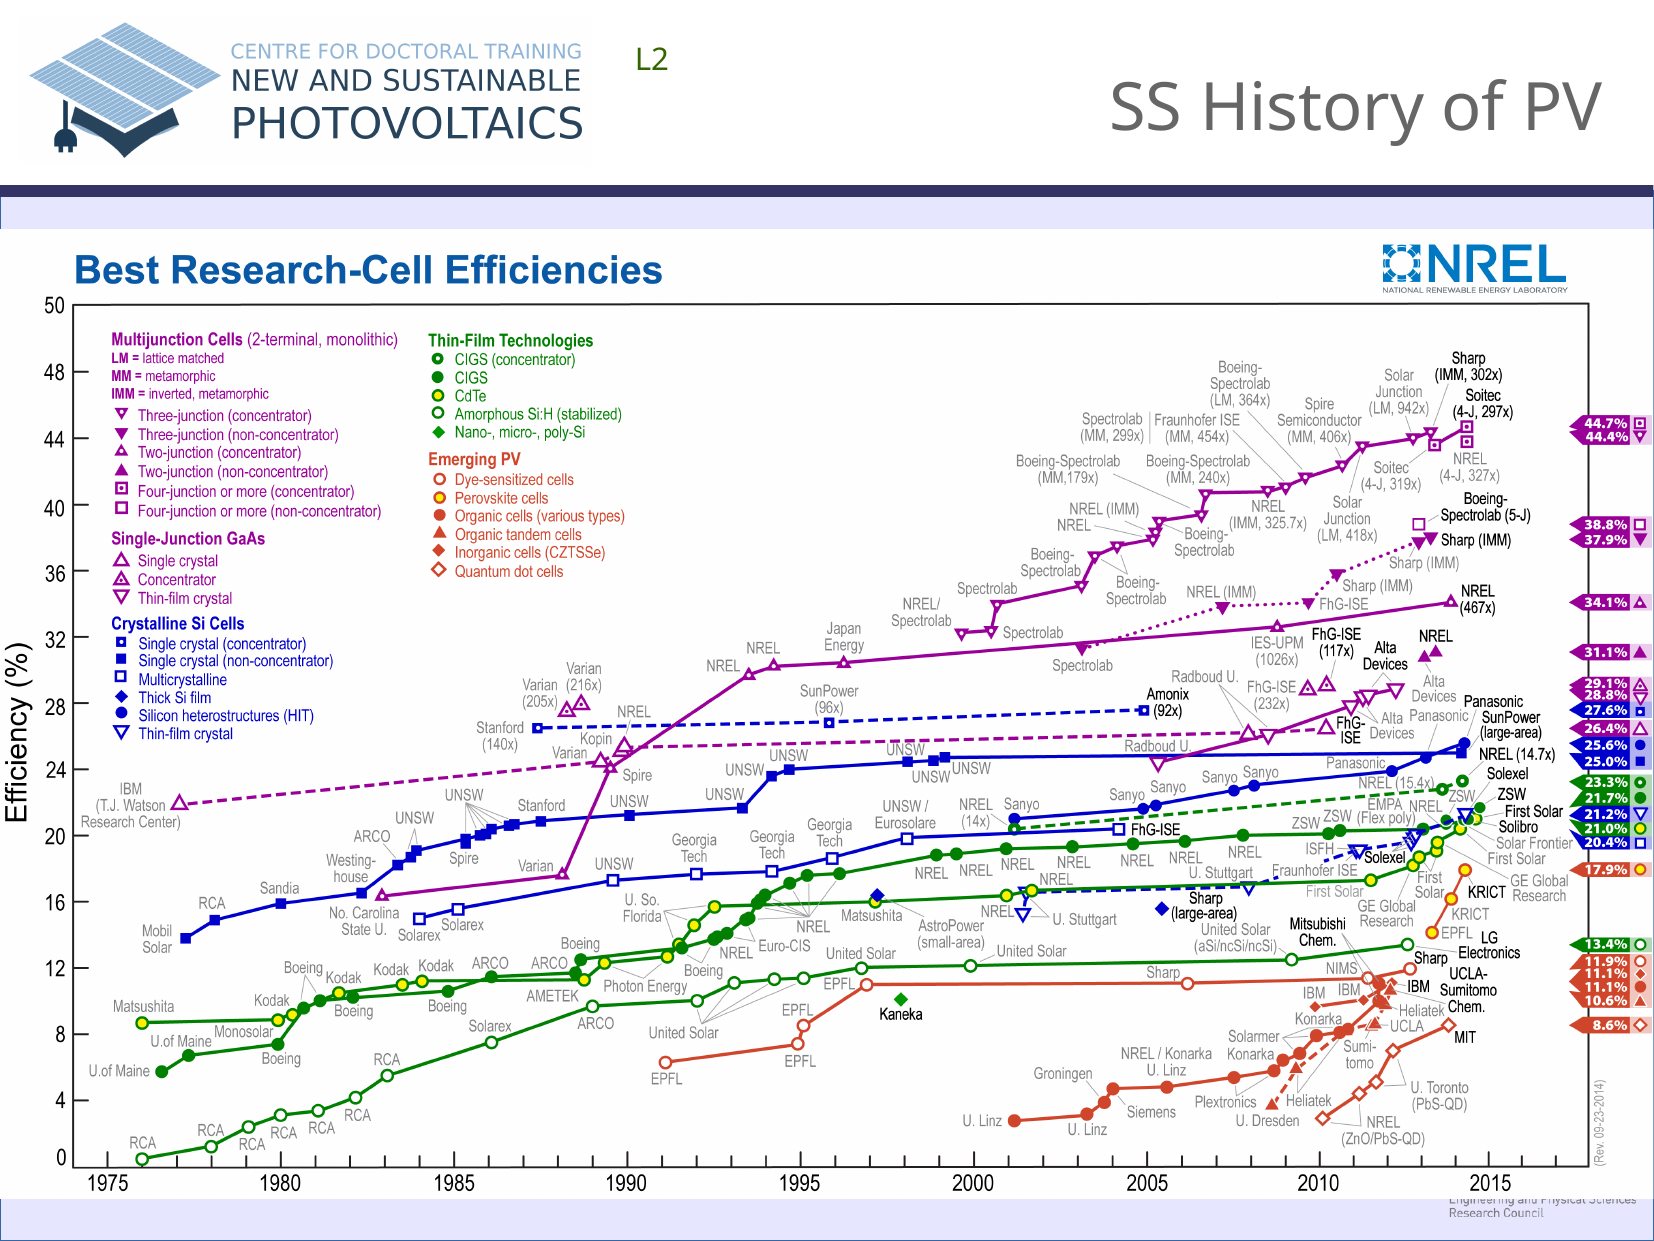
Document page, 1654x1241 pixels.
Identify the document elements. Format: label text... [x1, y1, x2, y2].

text_box [0, 197, 1654, 229]
text_box [0, 1199, 1654, 1241]
picture [0, 229, 1654, 1217]
text_box SS History of PV [767, 51, 1619, 142]
text_box L2 [620, 29, 880, 80]
picture [19, 17, 591, 166]
